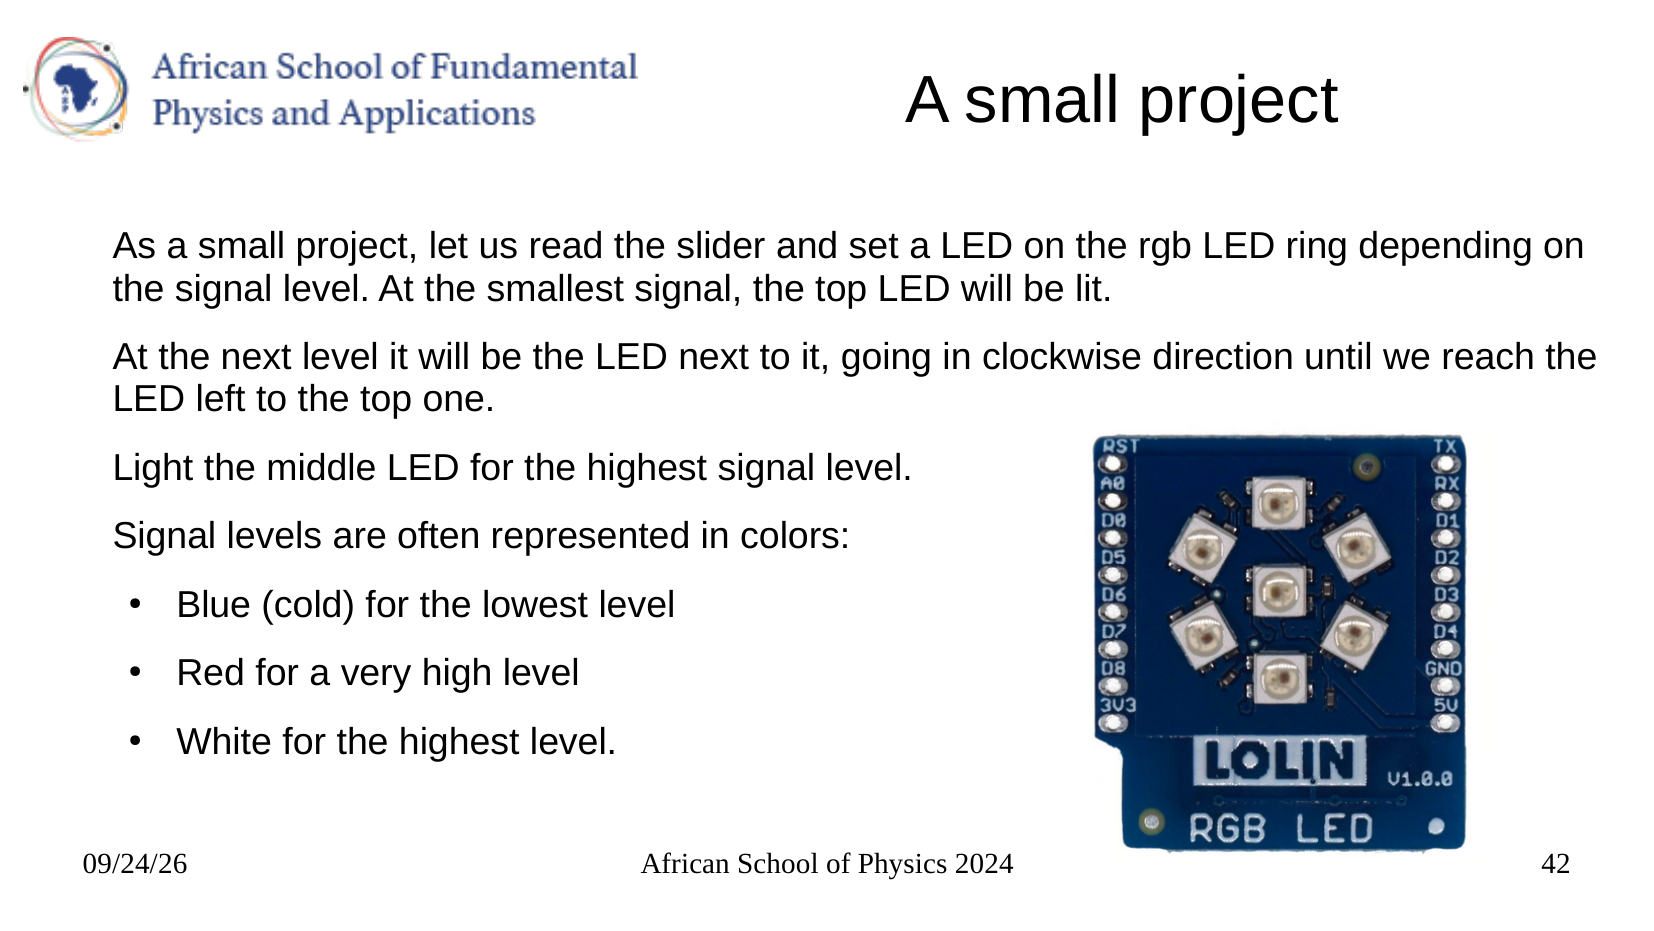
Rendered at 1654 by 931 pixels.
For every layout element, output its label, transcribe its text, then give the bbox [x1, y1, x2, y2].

title A small project [635, 21, 1610, 177]
list As a small project, let us read the slider and set a LED on the rgb LED ring depending on the signal level. At the smallest signal, the top LED will be lit. At the next level it will be the LED next to it, going in clockwise direction until we reach the LED left to the top one. Light the middle LED for the highest signal level. Signal levels are often represented in colors: Blue (cold) for the lowest level Red for a very high level White for the highest level. [112, 225, 1601, 765]
picture [1050, 417, 1499, 863]
picture [23, 37, 635, 142]
